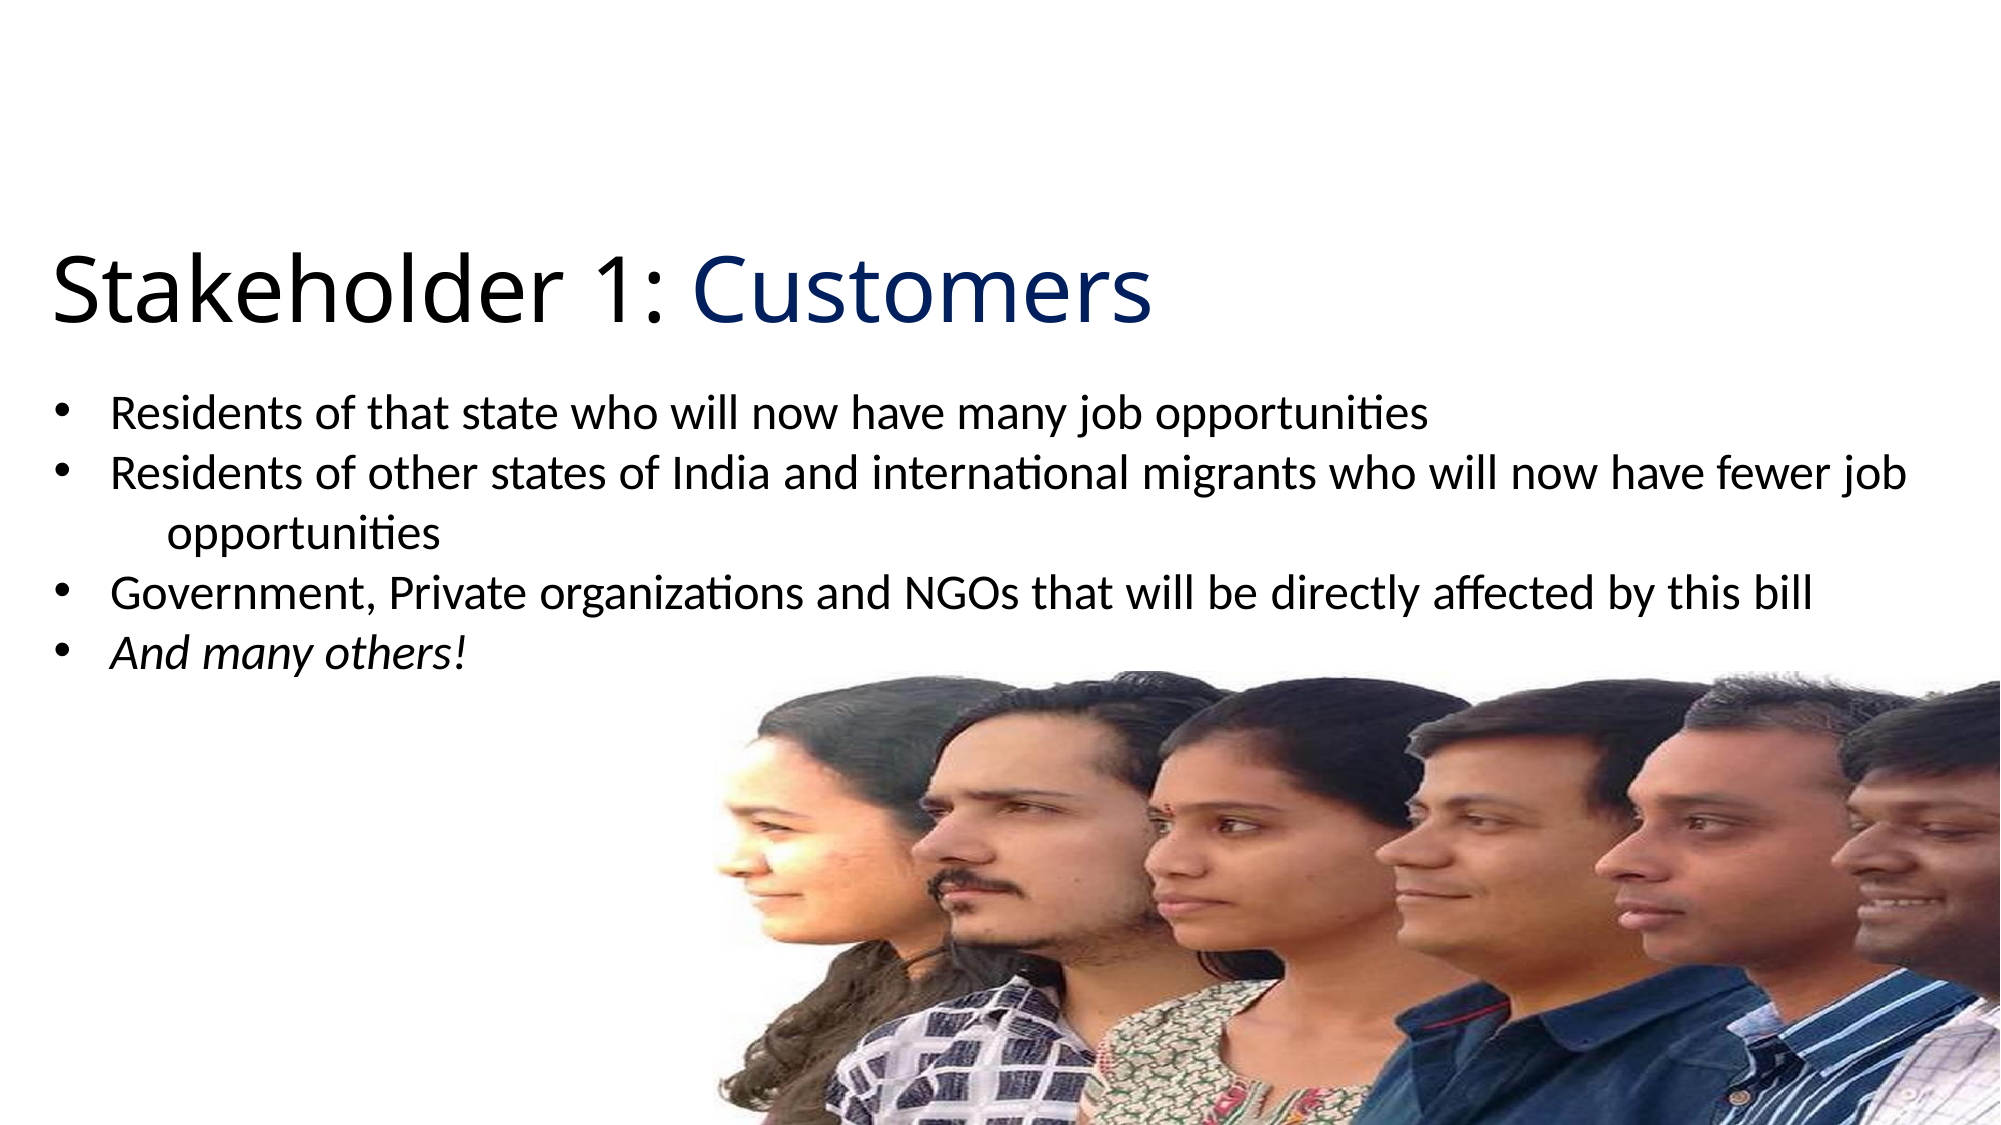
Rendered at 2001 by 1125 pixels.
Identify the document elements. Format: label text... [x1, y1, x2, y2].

text_box Residents of that state who will now have many job opportunities Residents of other states of India and international migrants who will now have fewer job opportunities Government, Private organizations and NGOs that will be directly affected by this bill And many others! [48, 376, 1922, 683]
title Stakeholder 1: Customers [48, 227, 1309, 342]
picture [713, 671, 2000, 1125]
